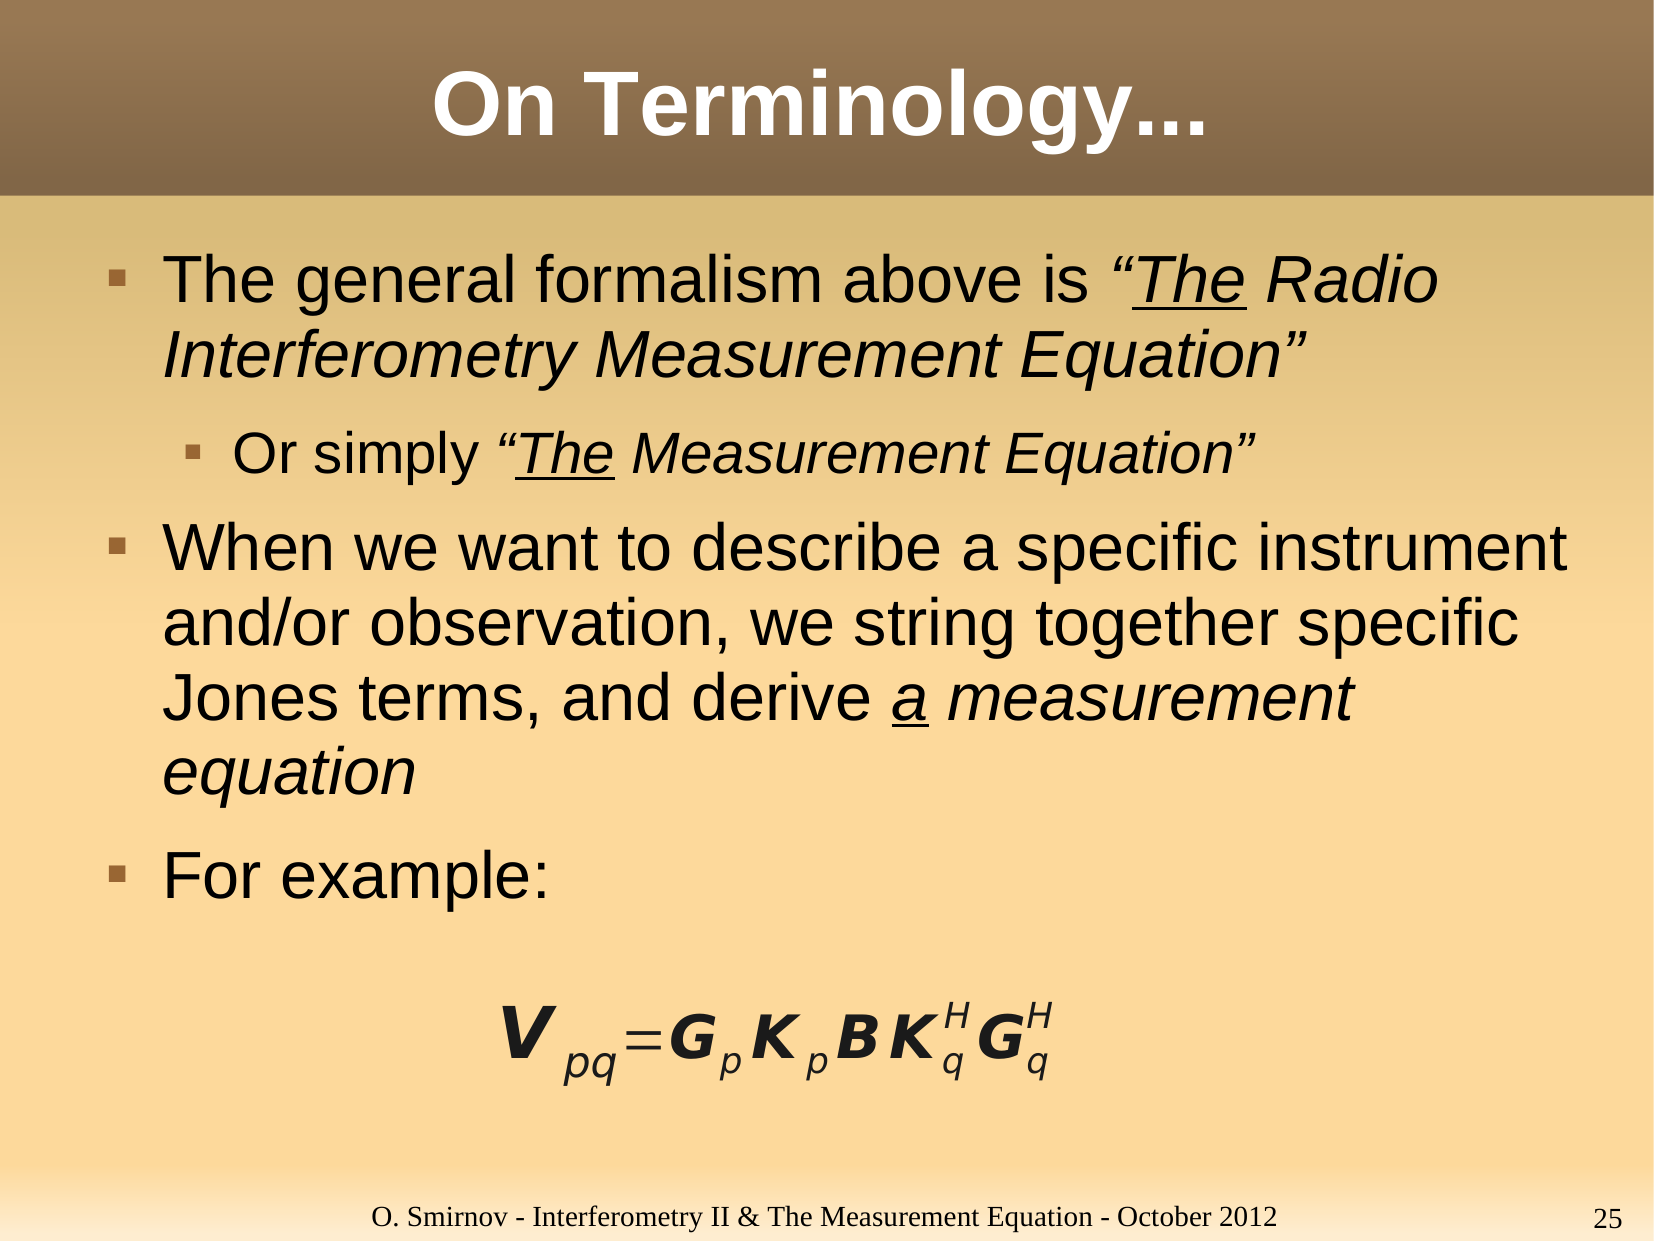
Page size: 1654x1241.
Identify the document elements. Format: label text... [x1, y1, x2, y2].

list The general formalism above is “The Radio Interferometry Measurement Equation” Or simply “The Measurement Equation” When we want to describe a specific instrument and/or observation, we string together specific Jones terms, and derive a measurement equation For example: [91, 242, 1580, 1061]
picture [0, 0, 1654, 1241]
chart [492, 992, 1061, 1088]
title On Terminology... [76, 0, 1565, 208]
